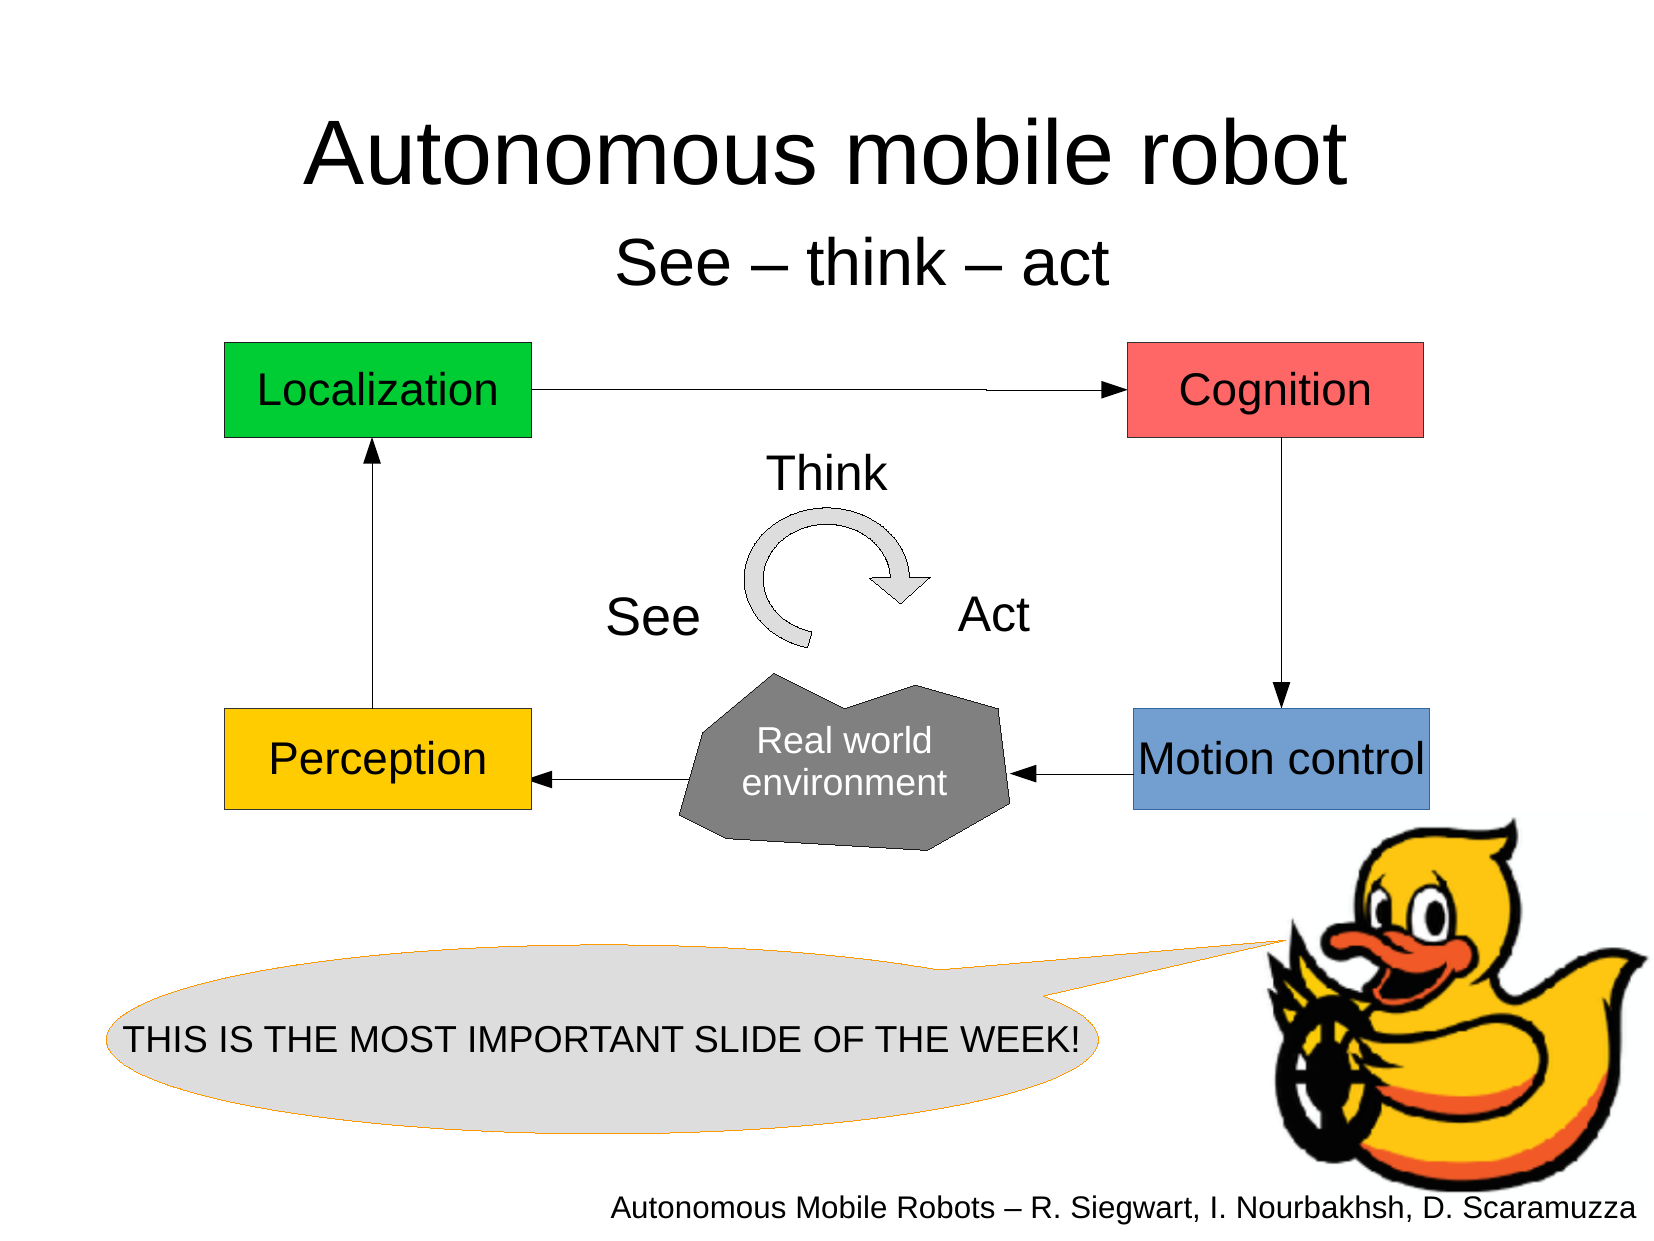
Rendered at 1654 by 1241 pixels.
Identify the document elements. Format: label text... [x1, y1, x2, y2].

text_box Autonomous Mobile Robots – R. Siegwart, I. Nourbakhsh, D. Scaramuzza [595, 1183, 1654, 1233]
text_box See [590, 578, 727, 706]
text_box Act [943, 578, 1063, 706]
list See – think – act [82, 225, 1571, 945]
text_box [744, 509, 931, 648]
text_box Think [750, 438, 903, 509]
text_box THIS IS THE MOST IMPORTANT SLIDE OF THE WEEK! [106, 940, 1286, 1134]
picture [1251, 812, 1654, 1183]
title Autonomous mobile robot [82, 49, 1571, 225]
text_box Motion control [1133, 708, 1430, 810]
text_box Perception [224, 708, 532, 810]
text_box Localization [224, 342, 532, 438]
text_box Cognition [1127, 342, 1424, 438]
text_box Real world environment [679, 673, 1010, 851]
